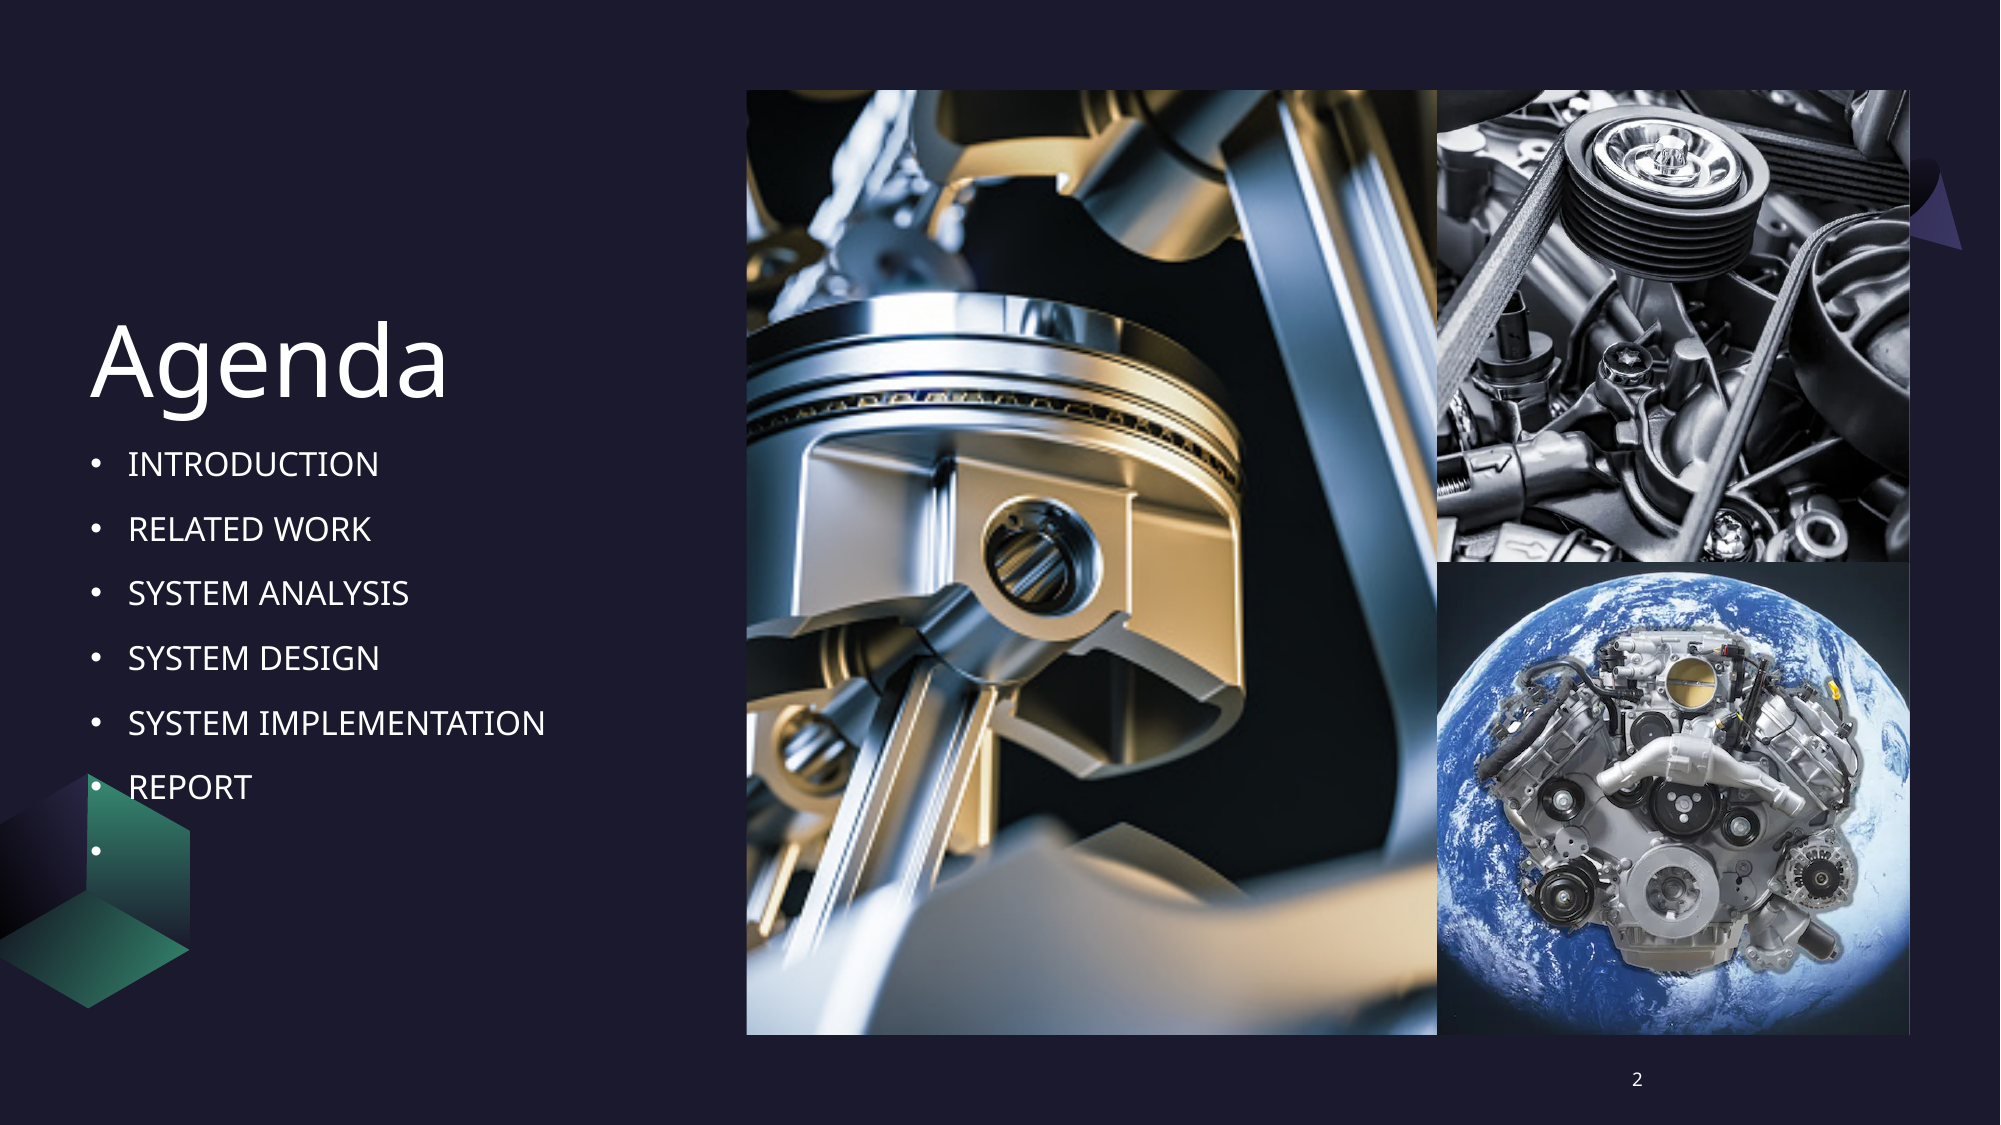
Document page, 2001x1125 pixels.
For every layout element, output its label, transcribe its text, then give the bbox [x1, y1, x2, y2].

title Agenda [90, 90, 676, 418]
list INTRODUCTION RELATED WORK SYSTEM ANALYSIS SYSTEM DESIGN SYSTEM IMPLEMENTATION REPORT [90, 439, 676, 1000]
picture [746, 90, 1910, 1035]
text_box [0, 0, 2000, 1125]
